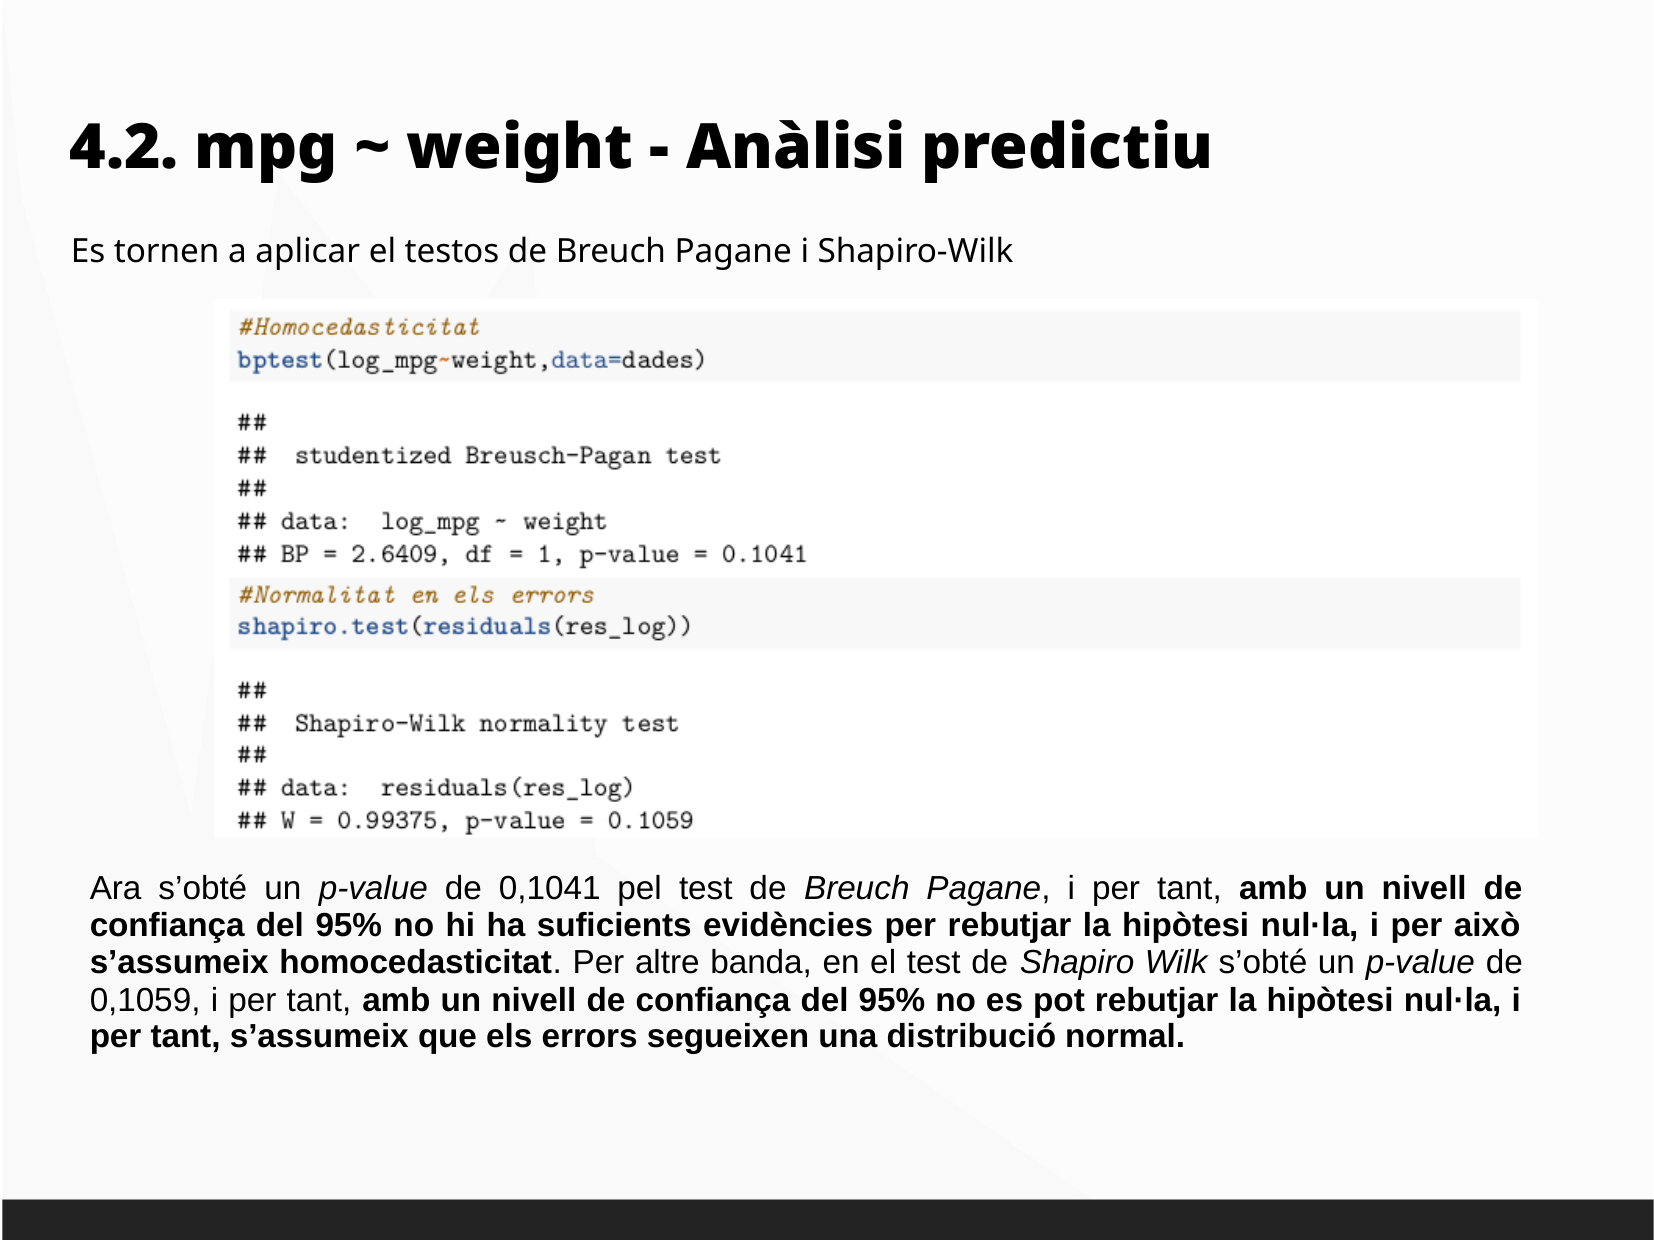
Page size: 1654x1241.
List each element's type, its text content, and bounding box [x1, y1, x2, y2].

title 4.2. mpg ~ weight - Anàlisi predictiu [69, 100, 1558, 188]
picture [2, 0, 1654, 1241]
list Es tornen a aplicar el testos de Breuch Pagane i Shapiro-Wilk [0, 227, 1426, 266]
text_box Ara s’obté un p-value de 0,1041 pel test de Breuch Pagane, i per tant, amb un nivell de confiança del 95% no hi ha suficients evidències per rebutjar la hipòtesi nul·la, i per això s’assumeix homocedasticitat. Per altre banda, en el test de Shapiro Wilk s’obté un p-value de 0,1059, i per tant, amb un nivell de confiança del 95% no es pot rebutjar la hipòtesi nul·la, i per tant, s’assumeix que els errors segueixen una distribució normal. [75, 862, 1538, 1063]
